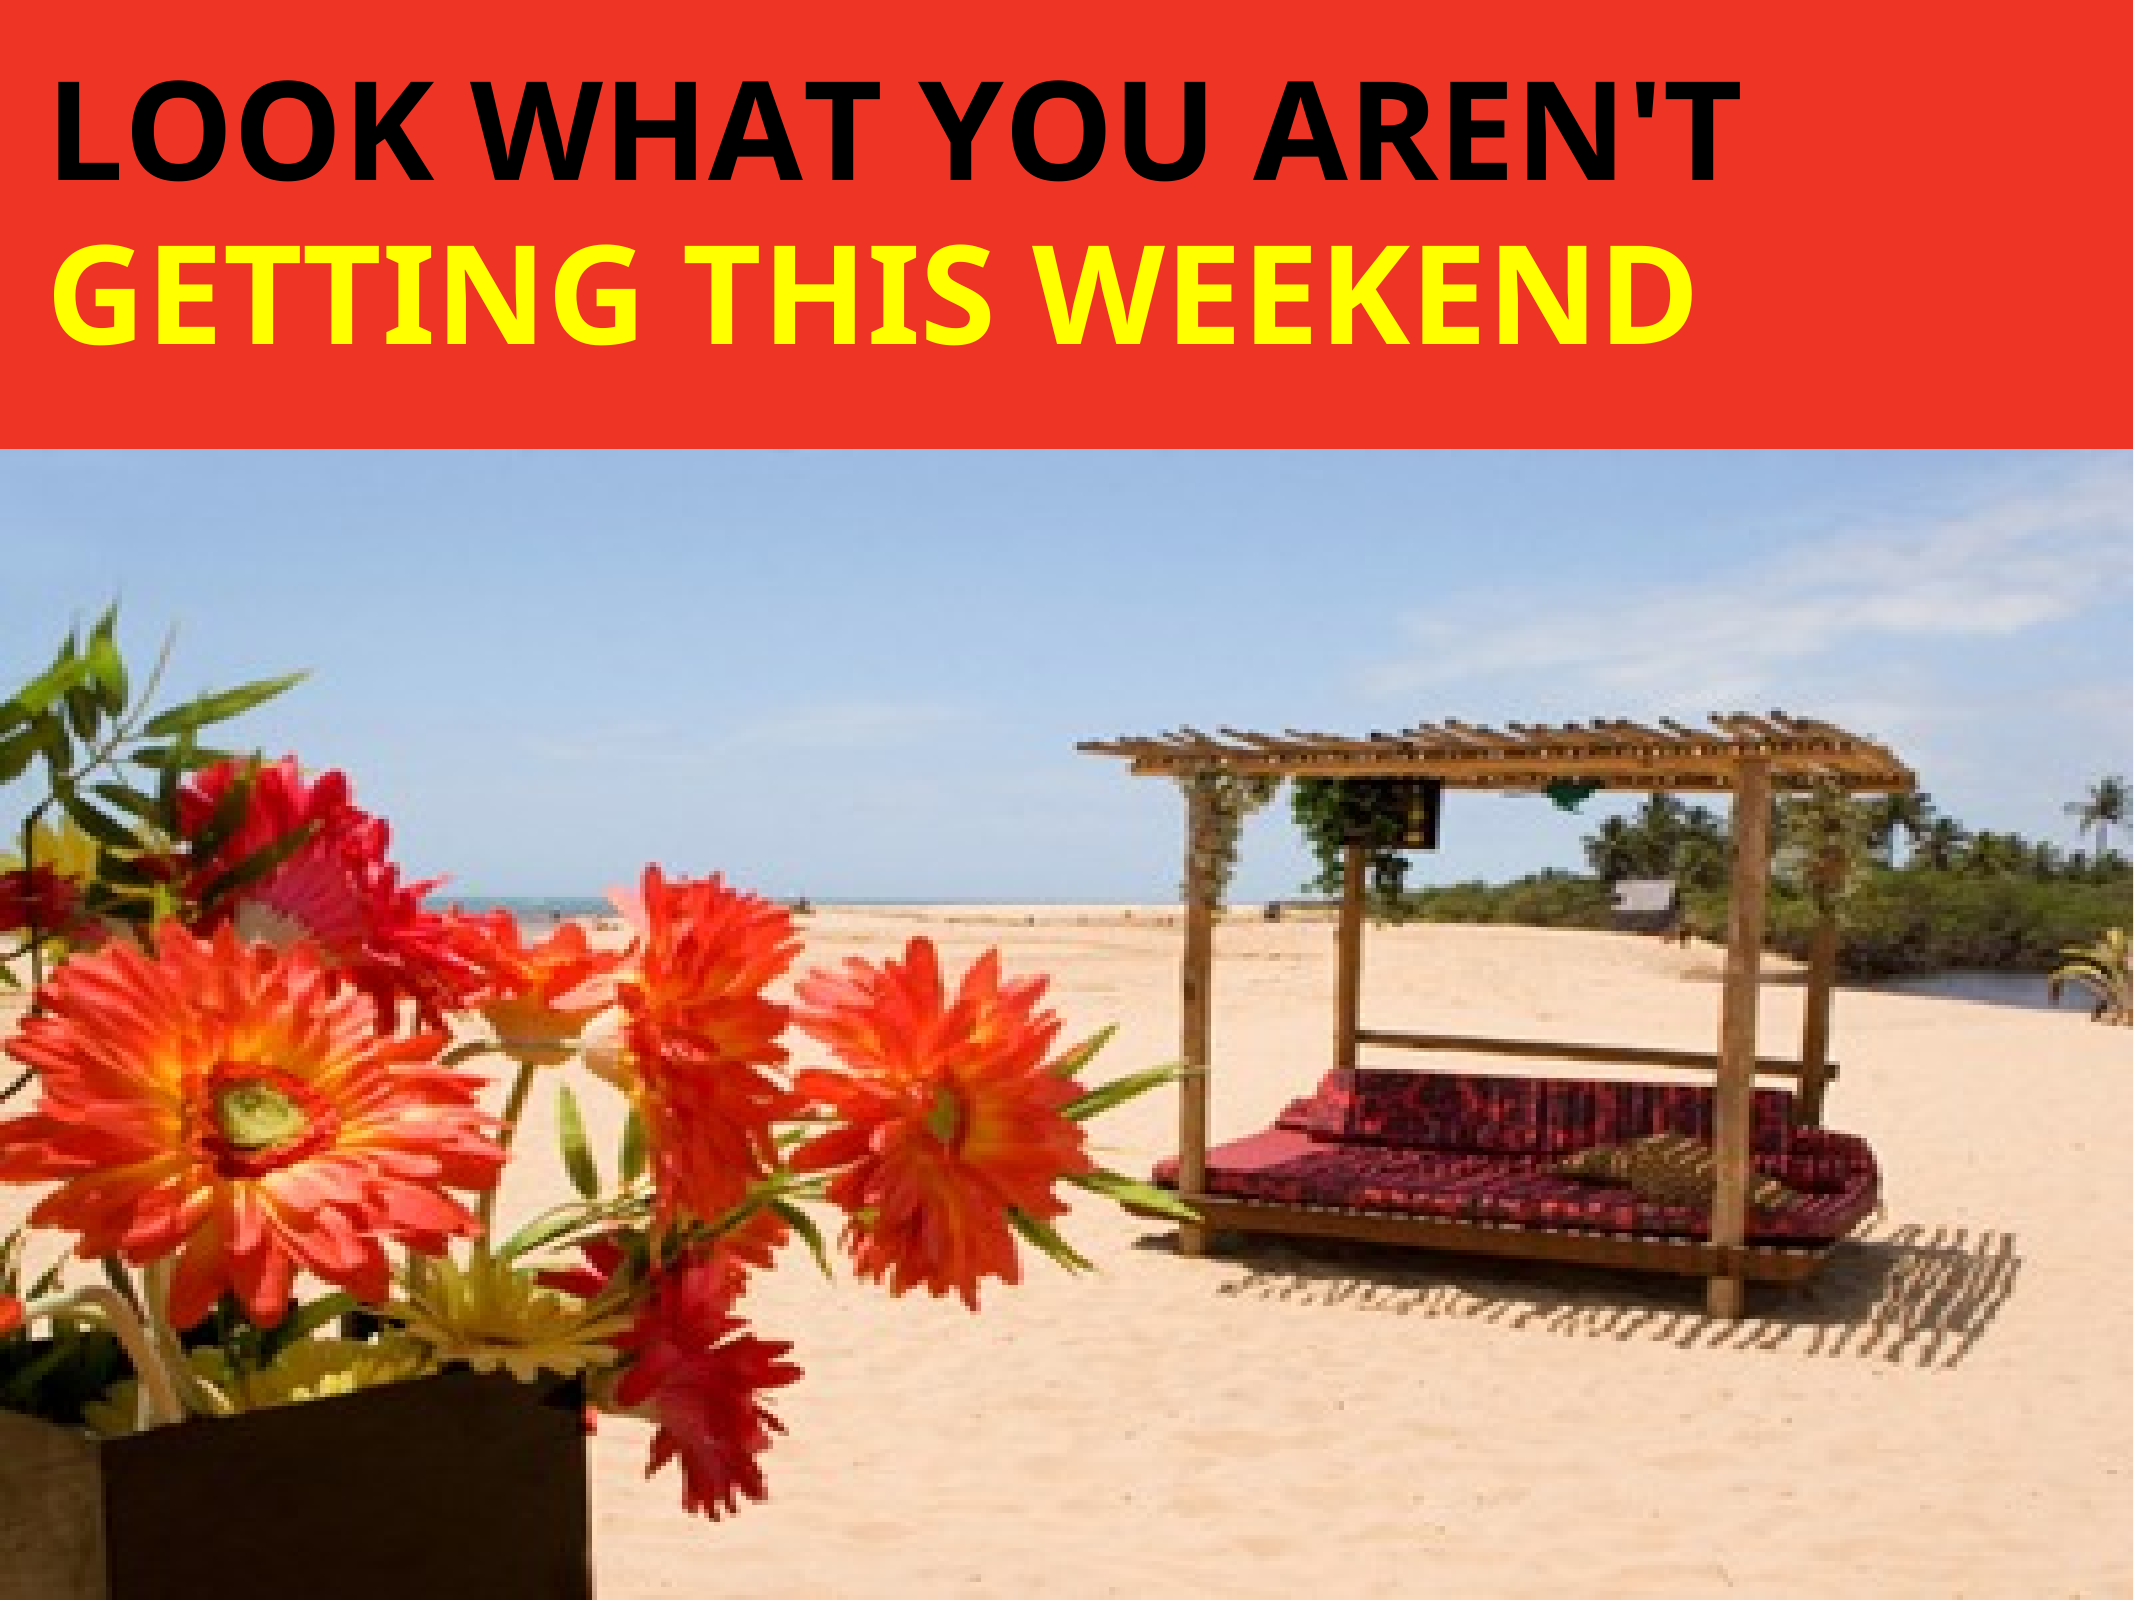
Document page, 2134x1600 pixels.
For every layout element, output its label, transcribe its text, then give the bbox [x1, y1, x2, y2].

picture [0, 449, 2134, 1600]
text_box LOOK WHAT YOU AREN'T GETTING THIS WEEKEND [37, 42, 2129, 449]
